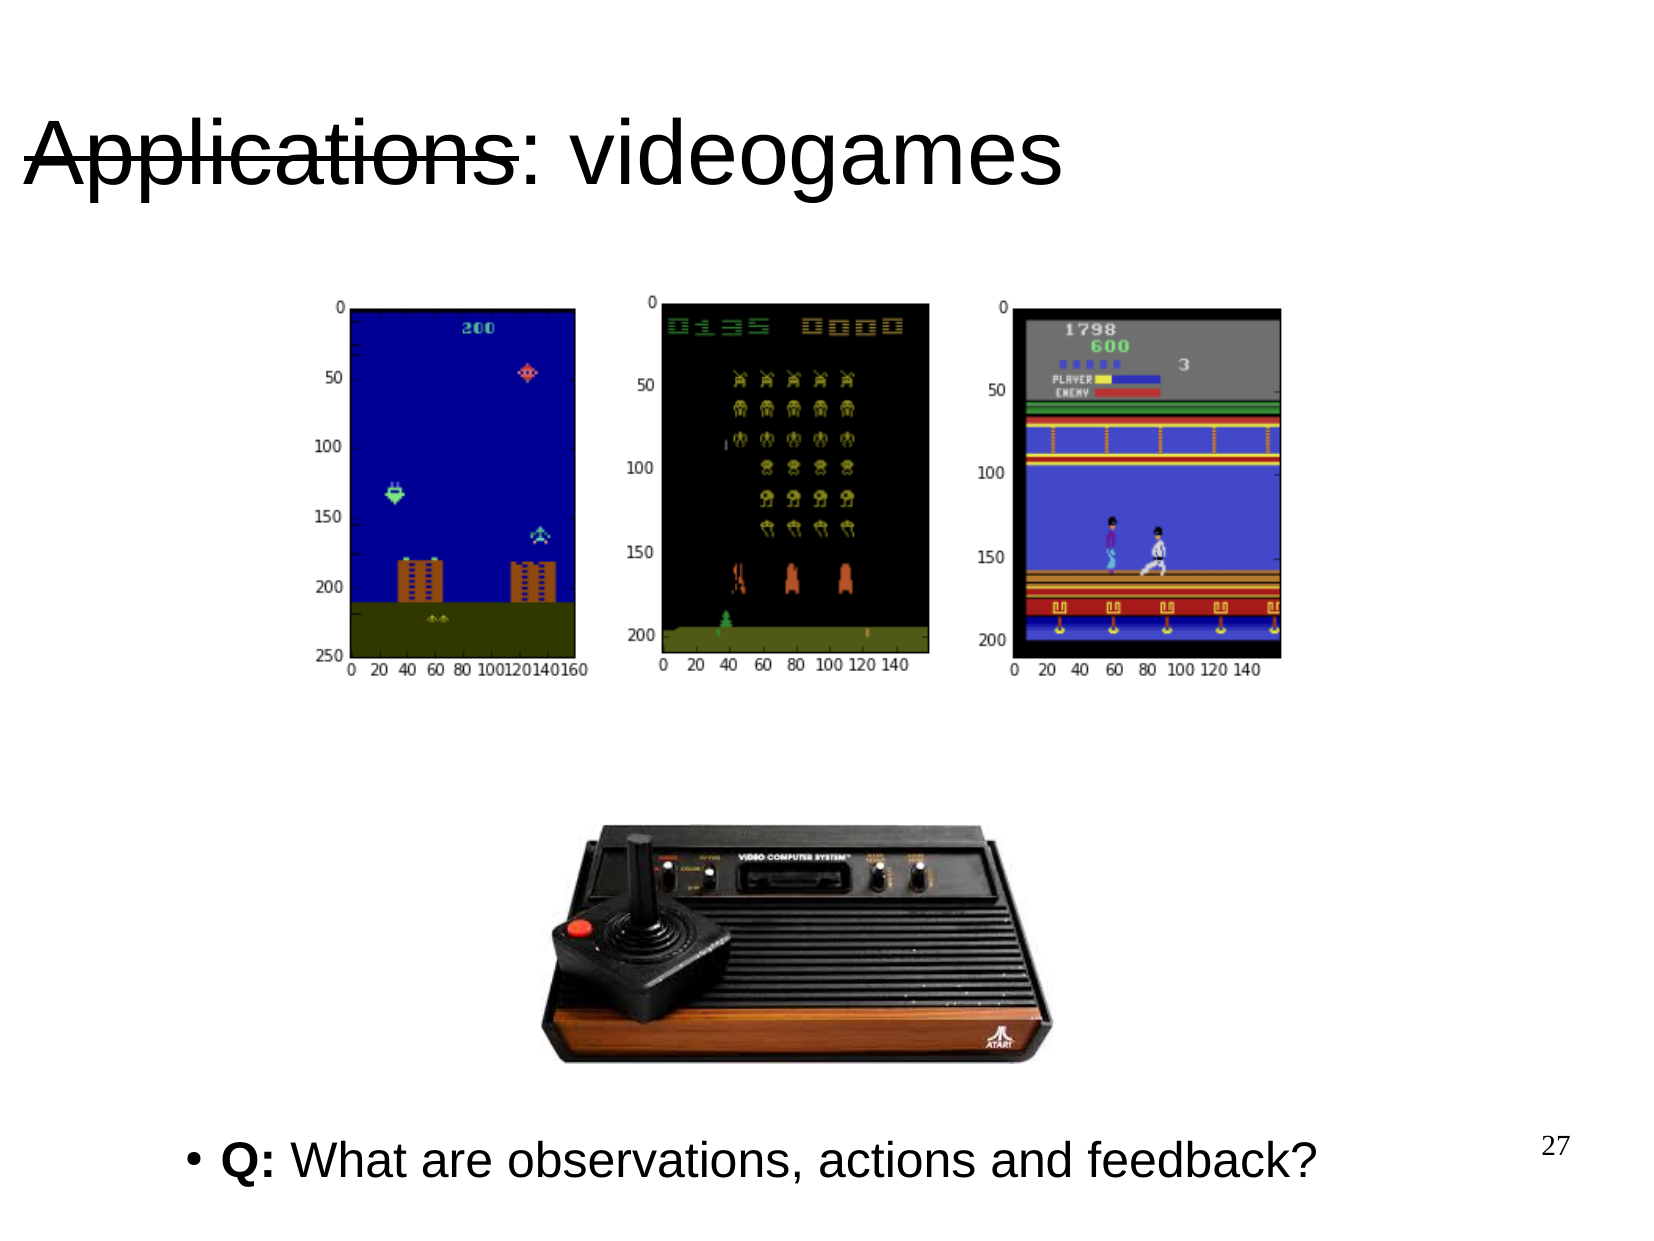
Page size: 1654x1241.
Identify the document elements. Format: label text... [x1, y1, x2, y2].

picture [615, 285, 939, 686]
picture [540, 824, 1055, 1064]
picture [966, 290, 1291, 691]
picture [303, 290, 601, 691]
title Applications: videogames [23, 49, 1512, 257]
text_box Q: What are observations, actions and feedback? [135, 1125, 1472, 1241]
